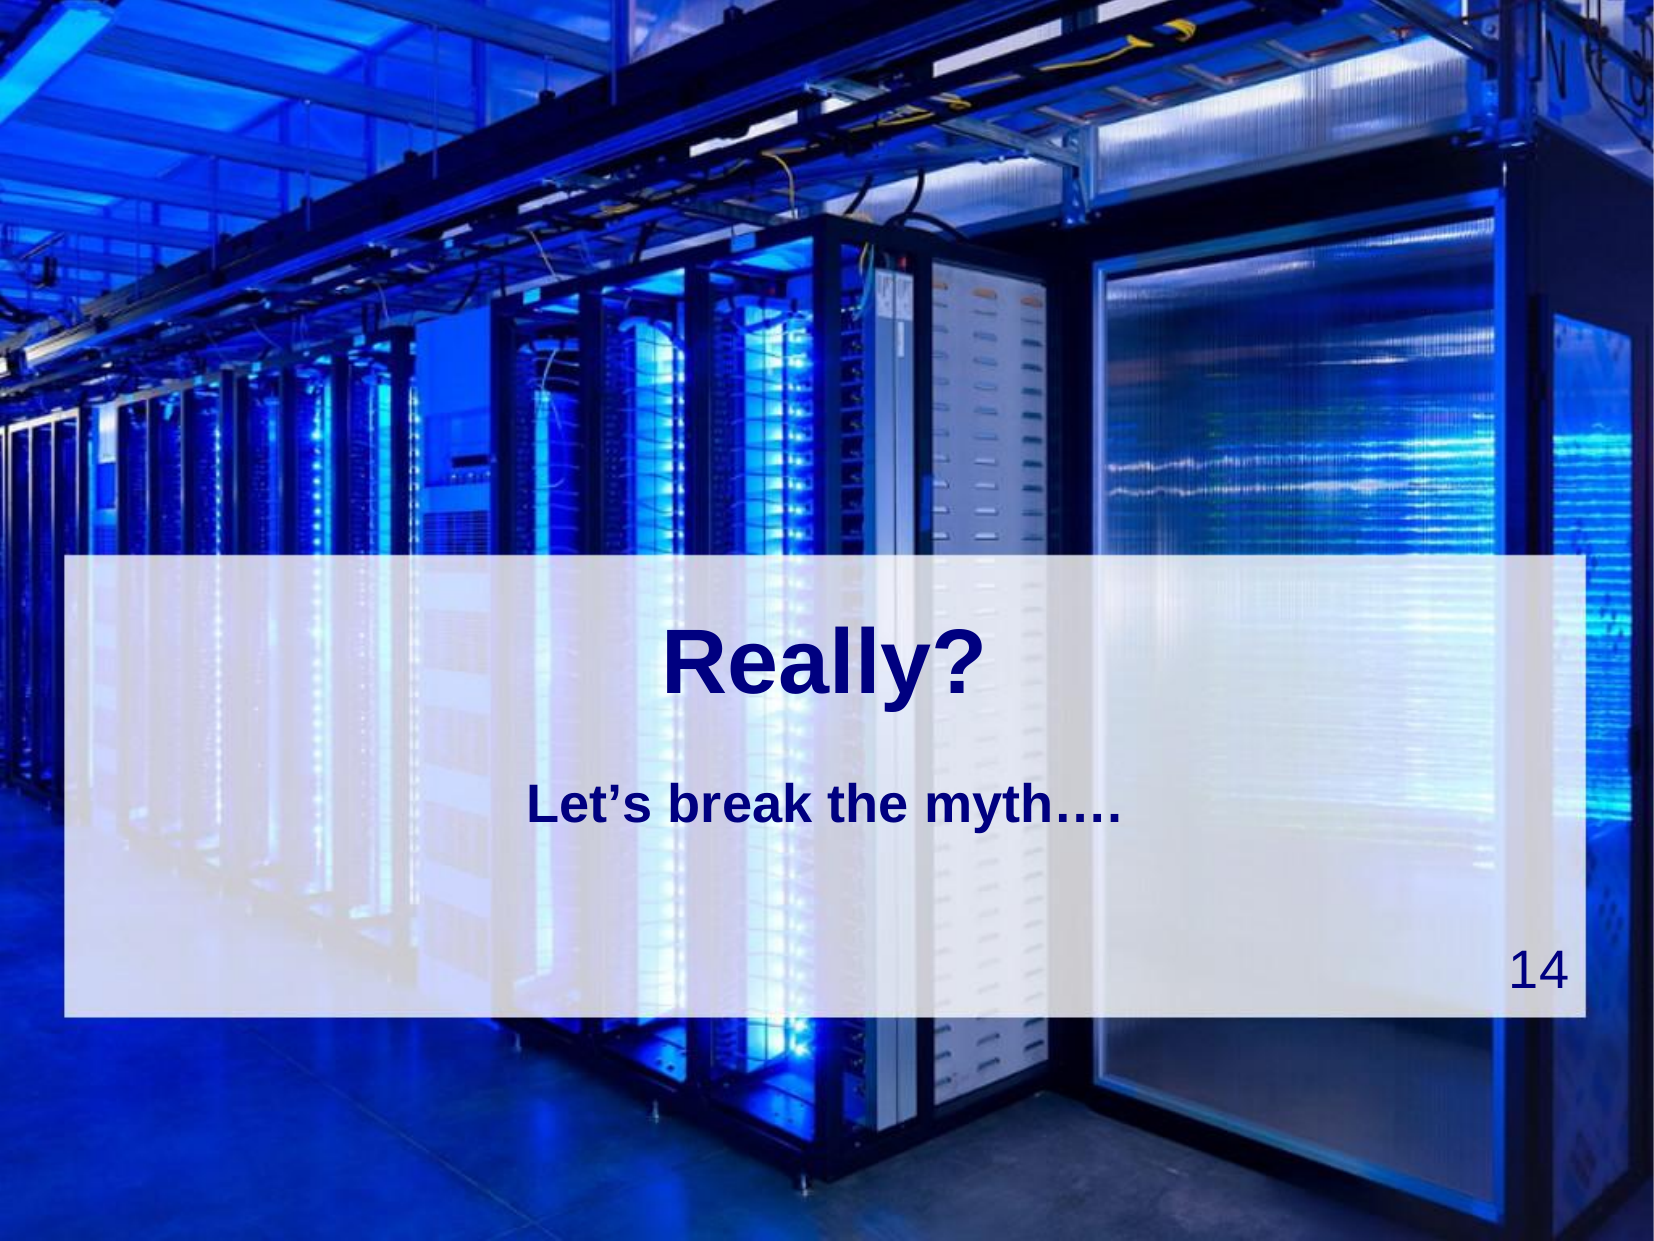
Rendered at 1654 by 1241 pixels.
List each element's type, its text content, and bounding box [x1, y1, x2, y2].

text_box <number> [1389, 929, 1654, 1006]
picture [0, 0, 1654, 1241]
text_box Really? Let’s break the myth…. [59, 608, 1590, 833]
